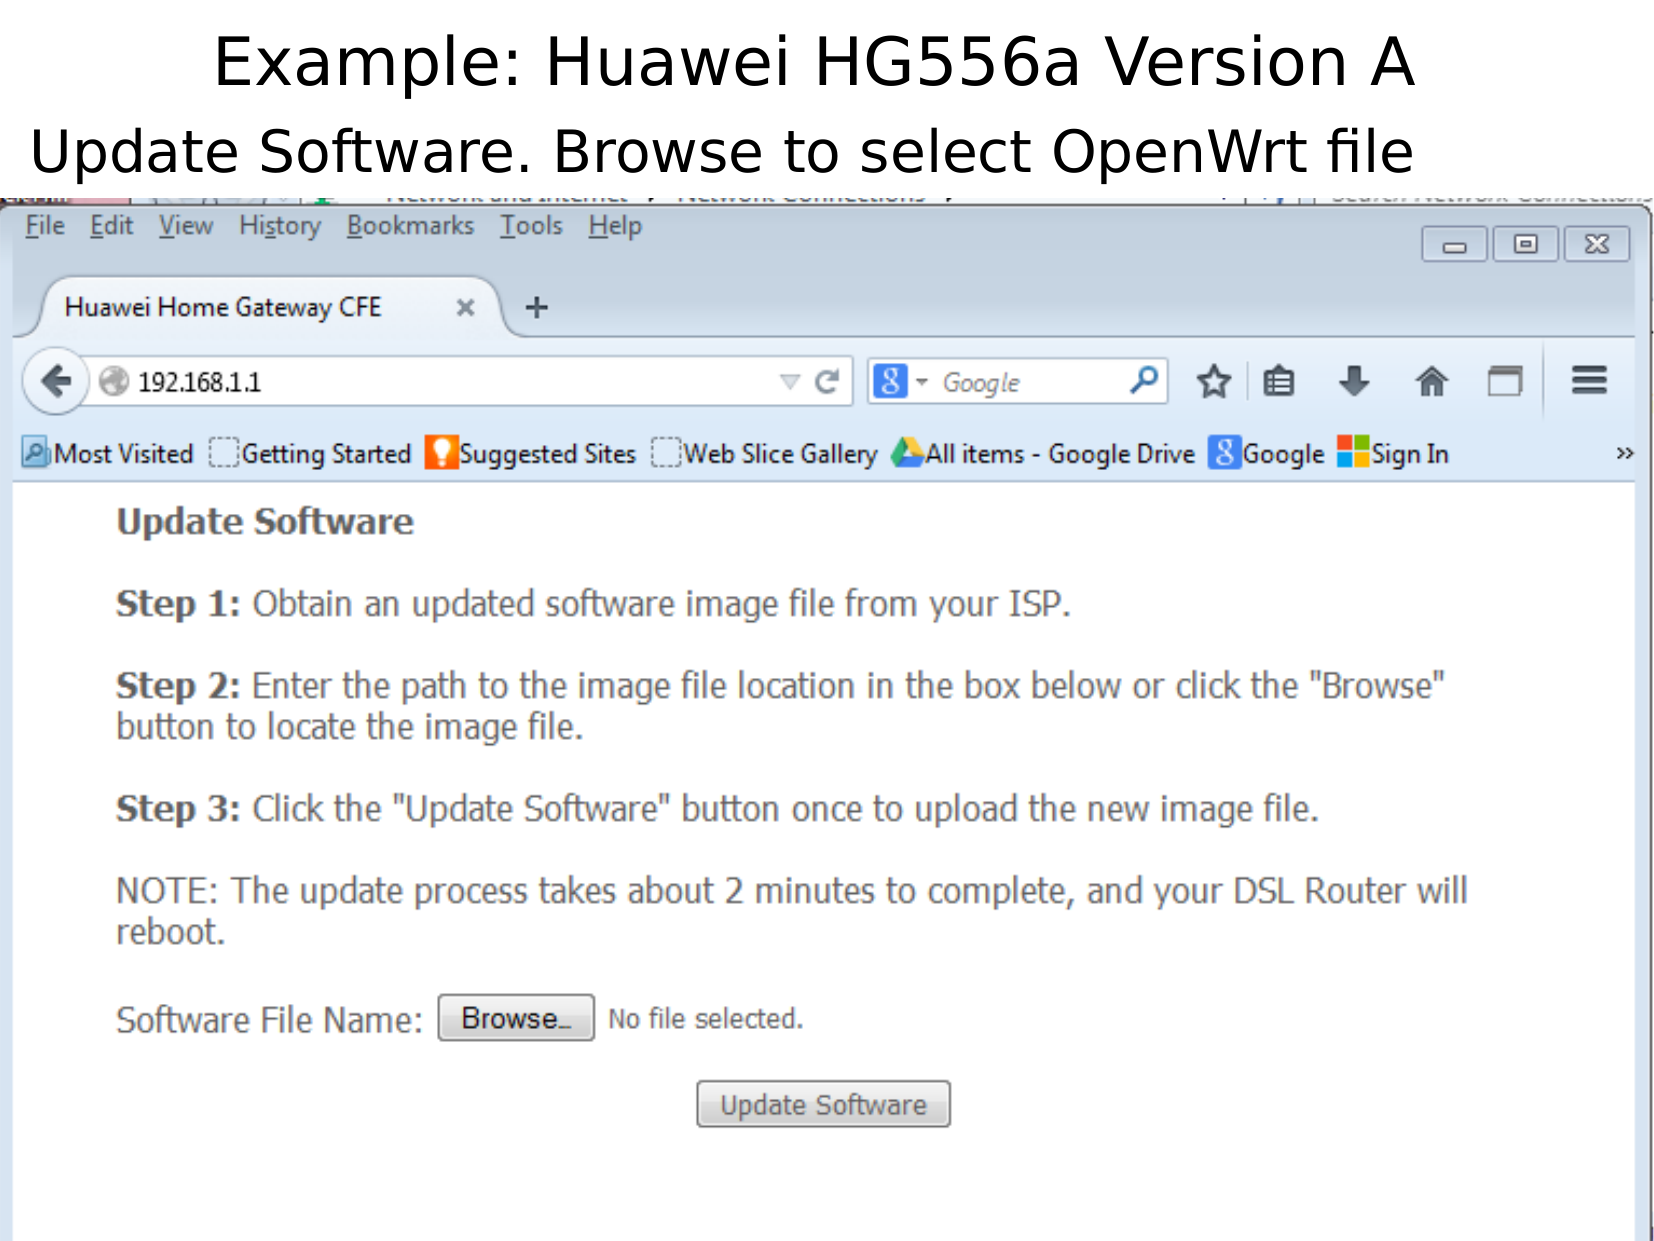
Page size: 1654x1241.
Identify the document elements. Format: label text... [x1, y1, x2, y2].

picture [0, 198, 1654, 1241]
title Example: Huawei HG556a Version A [70, 23, 1560, 102]
text_box Update Software. Browse to select OpenWrt file [14, 111, 1645, 198]
